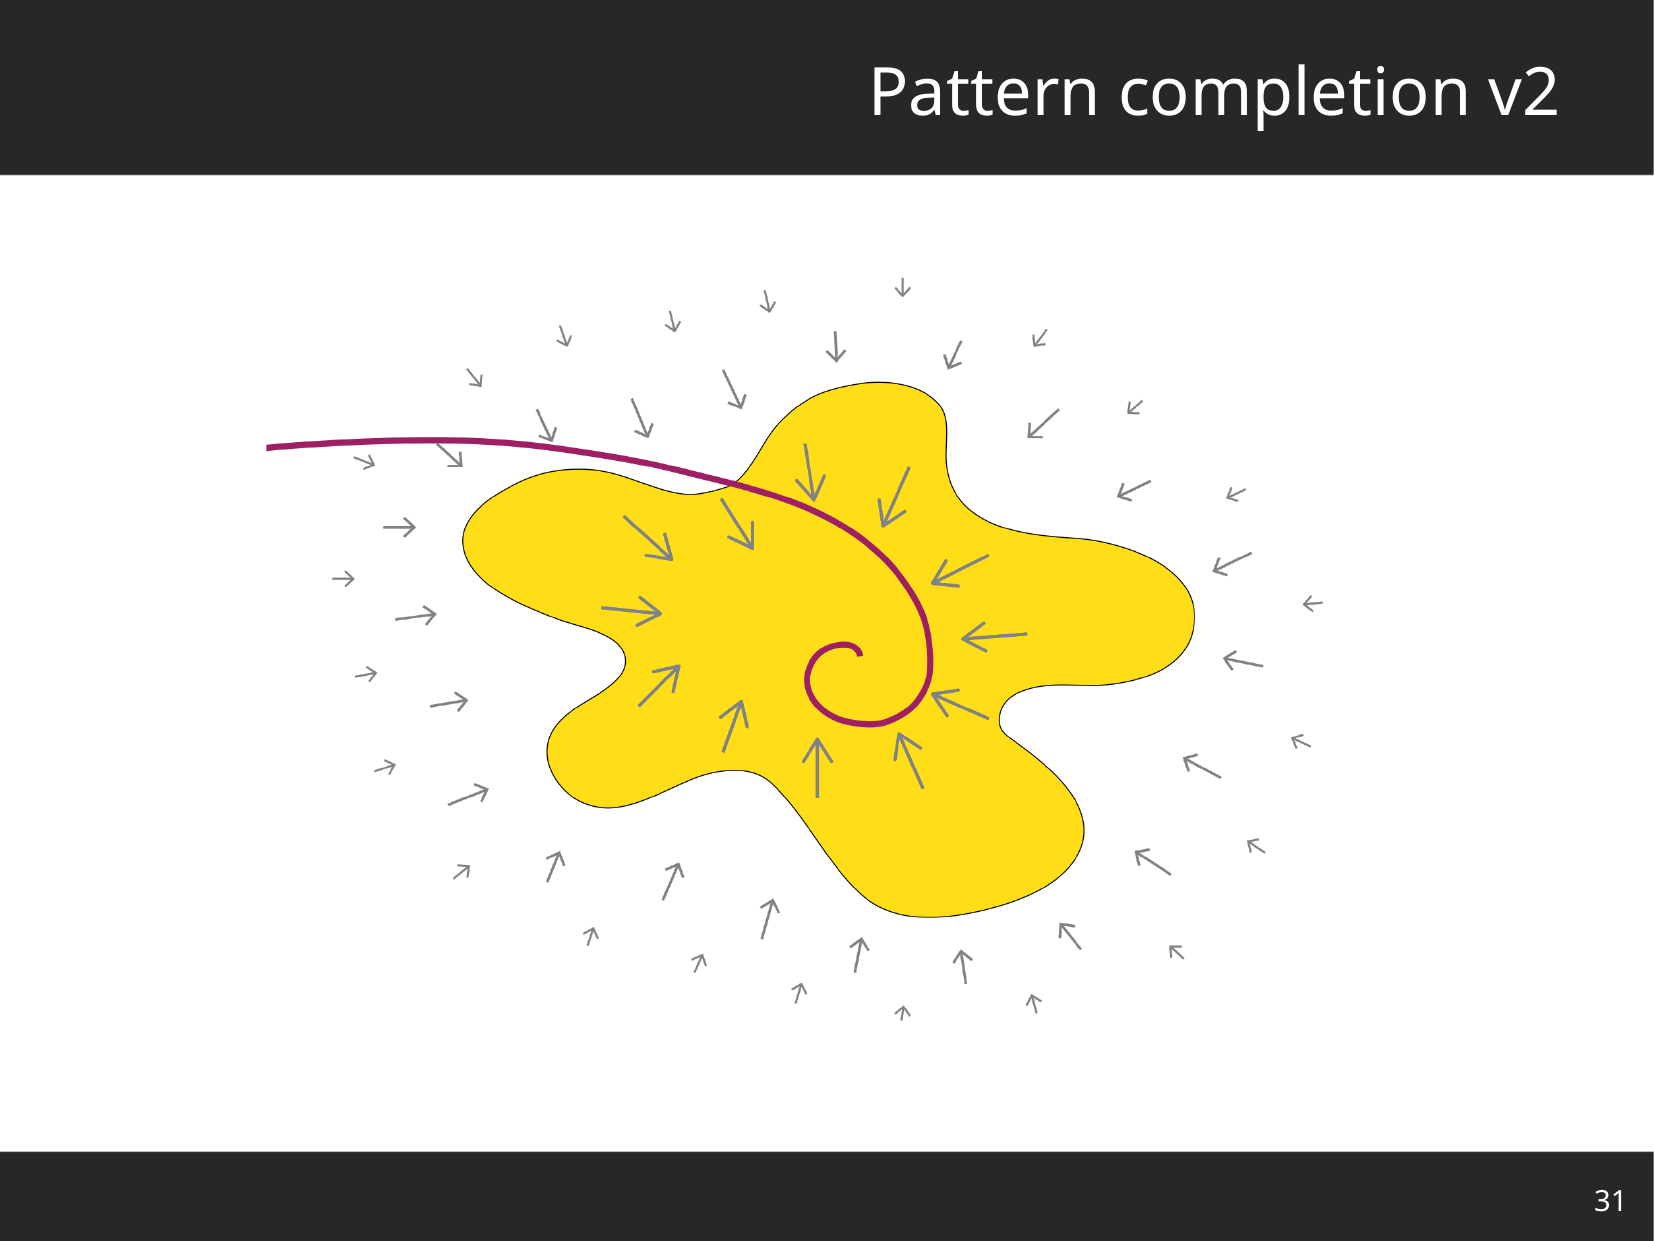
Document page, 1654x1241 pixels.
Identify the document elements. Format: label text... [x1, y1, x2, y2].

picture [0, 0, 1654, 1241]
text_box Pattern completion v2 [88, 36, 1577, 134]
